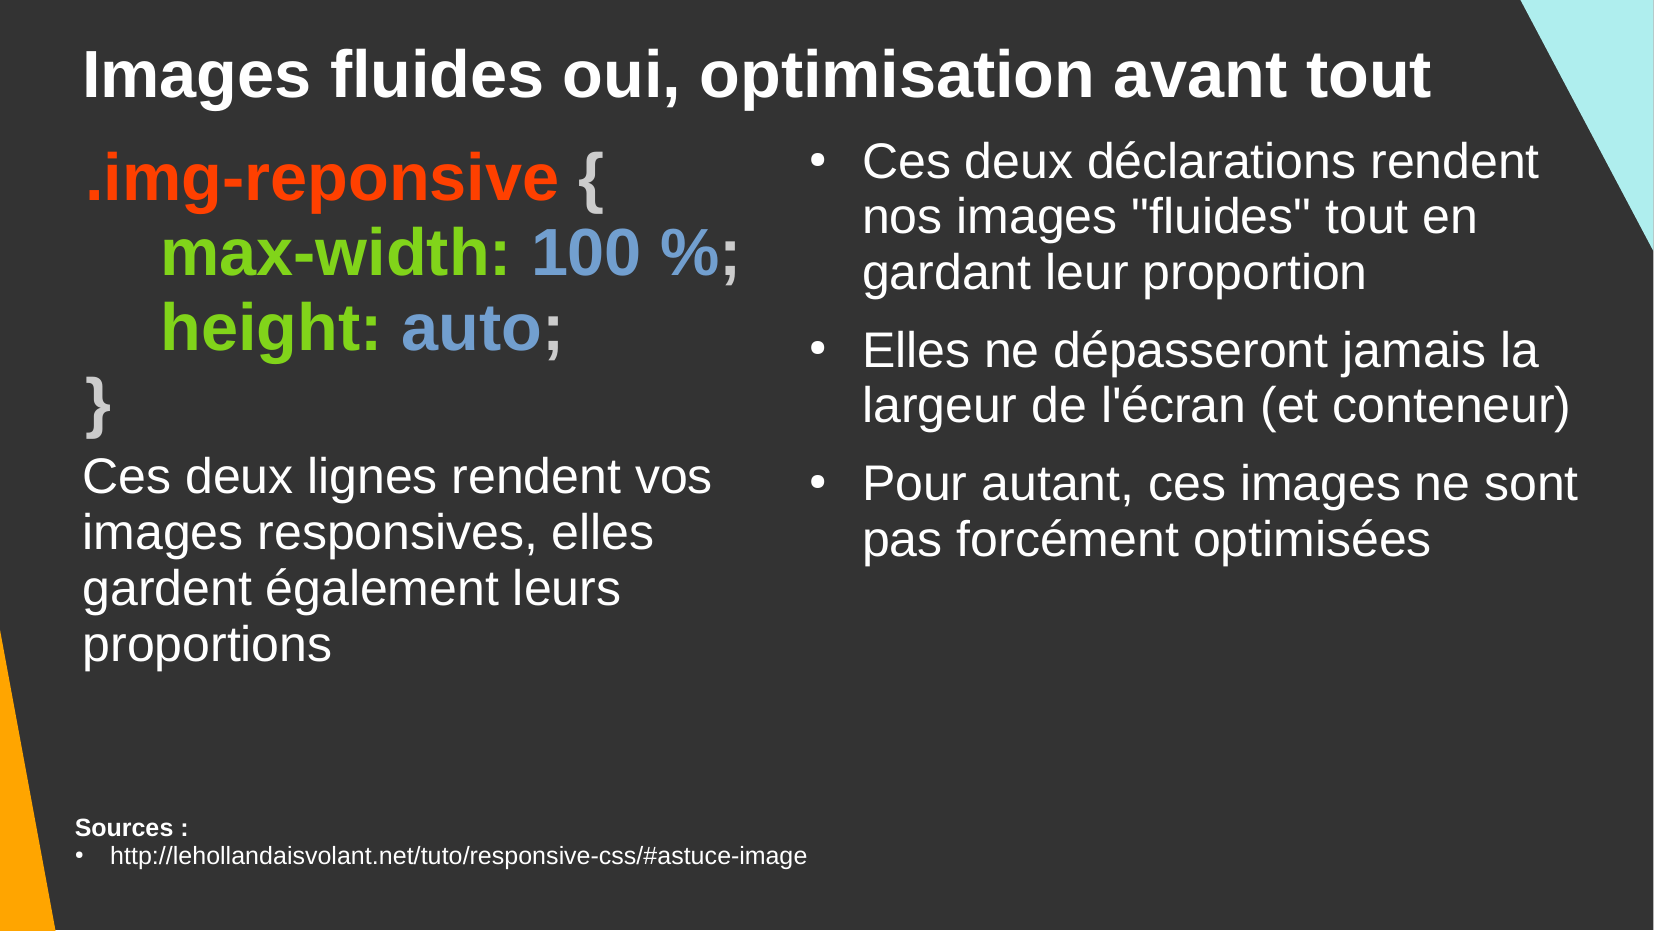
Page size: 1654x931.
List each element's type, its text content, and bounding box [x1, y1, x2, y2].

text_box .img-reponsive { max-width: 100 %; height: auto; } [70, 132, 780, 447]
text_box [1520, 0, 1654, 253]
title Ces deux lignes rendent vos images responsives, elles gardent également leurs proportions [82, 448, 745, 672]
title Images fluides oui, optimisation avant tout [82, 37, 1571, 114]
list Ces deux déclarations rendent nos images "fluides" tout en gardant leur proportion Elles ne dépasseront jamais la largeur de l'écran (et conteneur) Pour autant, ces images ne sont pas forcément optimisées [791, 132, 1583, 798]
text_box [0, 629, 56, 931]
text_box Sources : http://lehollandaisvolant.net/tuto/responsive-css/#astuce-image [60, 806, 1546, 931]
